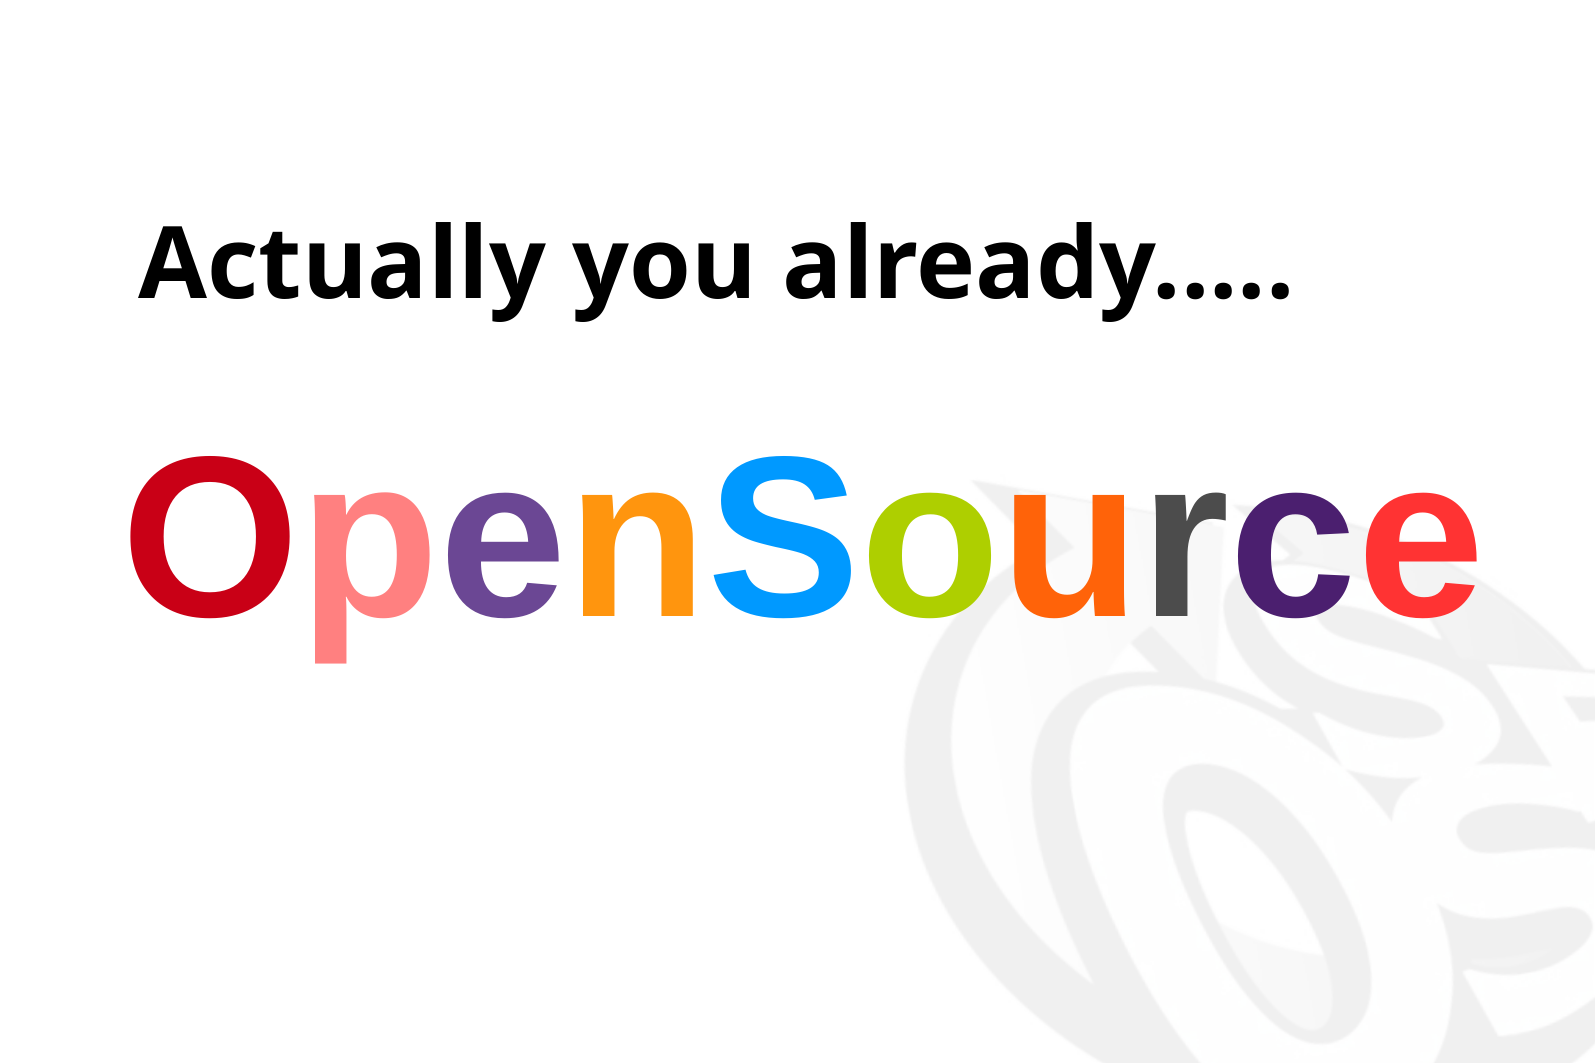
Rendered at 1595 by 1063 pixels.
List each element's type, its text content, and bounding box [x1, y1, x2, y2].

text_box Actually you already..... [138, 201, 1507, 318]
subtitle OpenSource [85, 267, 1521, 808]
